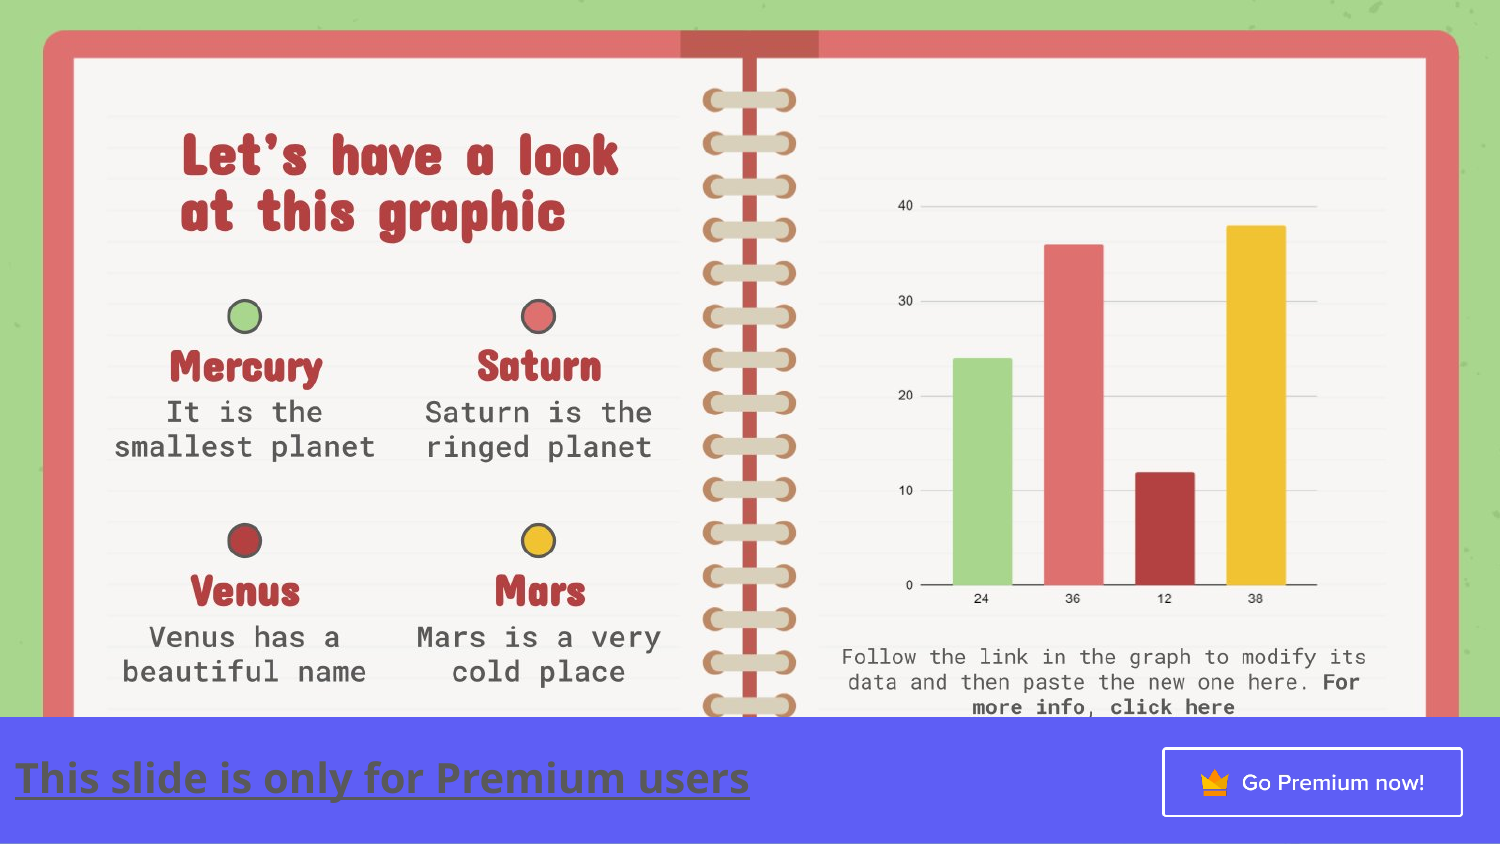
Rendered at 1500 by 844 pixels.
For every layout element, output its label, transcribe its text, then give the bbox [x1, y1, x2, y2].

text_box This slide is only for Premium users [0, 717, 1500, 844]
picture [1162, 747, 1463, 817]
picture [0, 0, 1500, 717]
